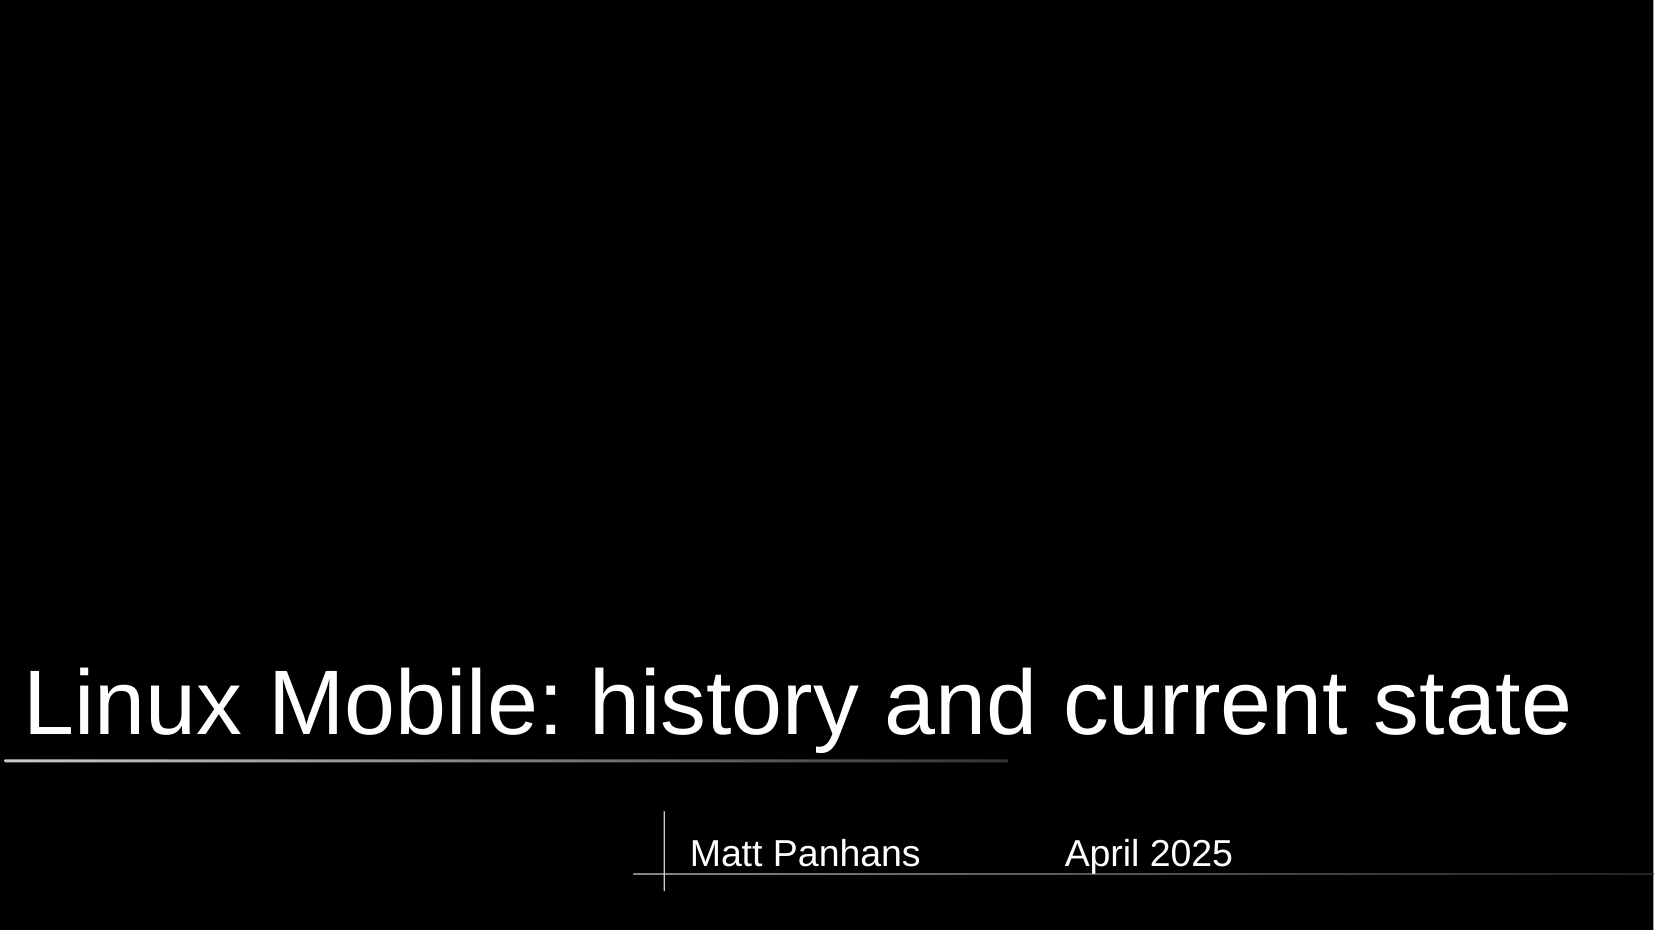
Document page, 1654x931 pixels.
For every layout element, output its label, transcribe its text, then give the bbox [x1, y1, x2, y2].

title Linux Mobile: history and current state [23, 600, 1576, 806]
text_box Matt Panhans April 2025 [675, 825, 1313, 882]
